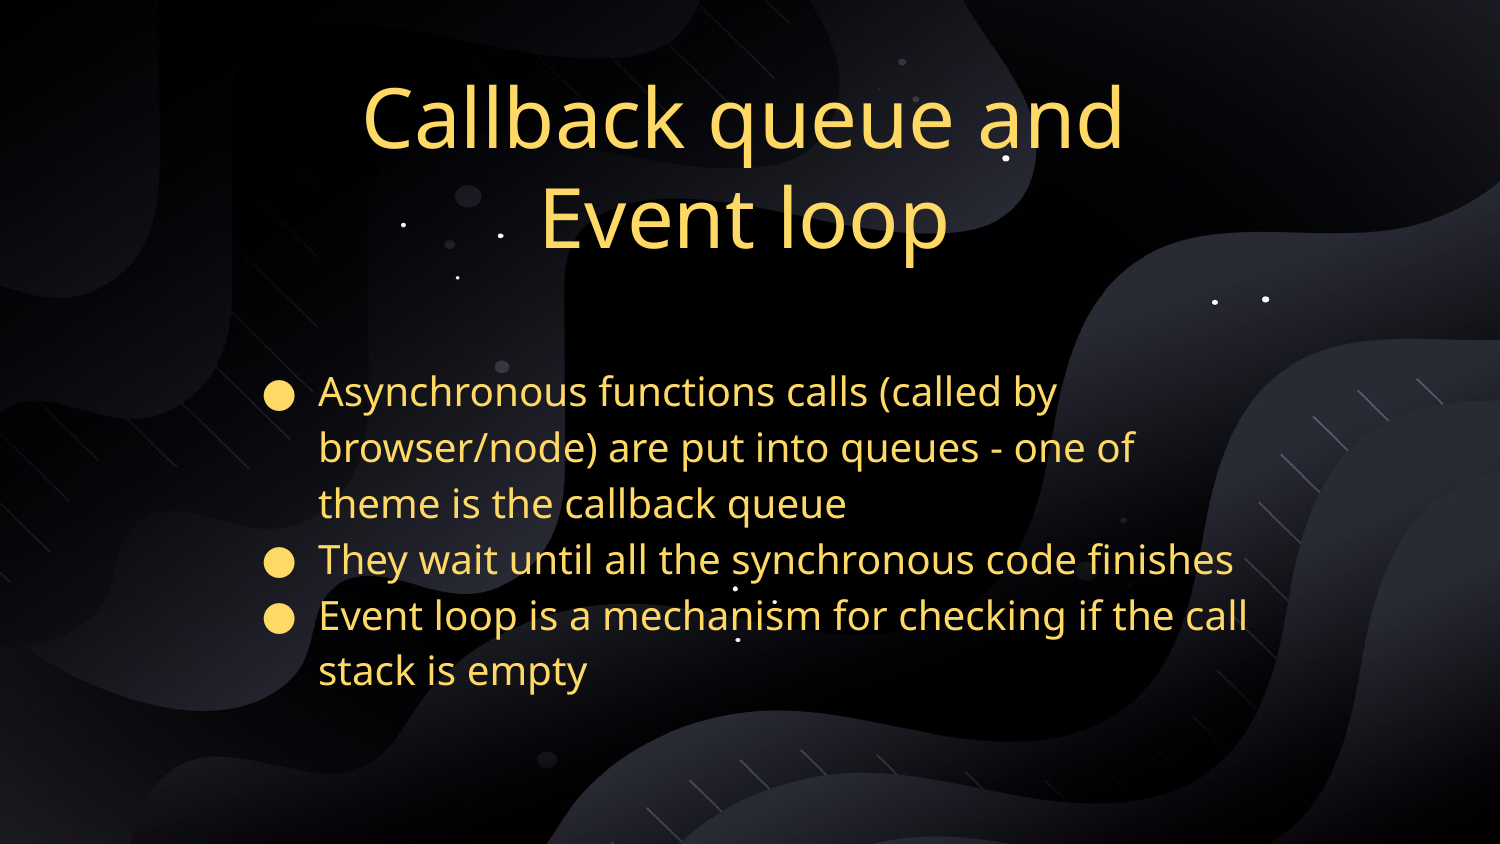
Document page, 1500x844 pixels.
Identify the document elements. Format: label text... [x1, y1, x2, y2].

picture [0, 0, 1500, 844]
list Asynchronous functions calls (called by browser/node) are put into queues - one of theme is the callback queue They wait until all the synchronous code finishes Event loop is a mechanism for checking if the call stack is empty [237, 355, 1262, 747]
title Callback queue and Event loop [344, 62, 1145, 268]
